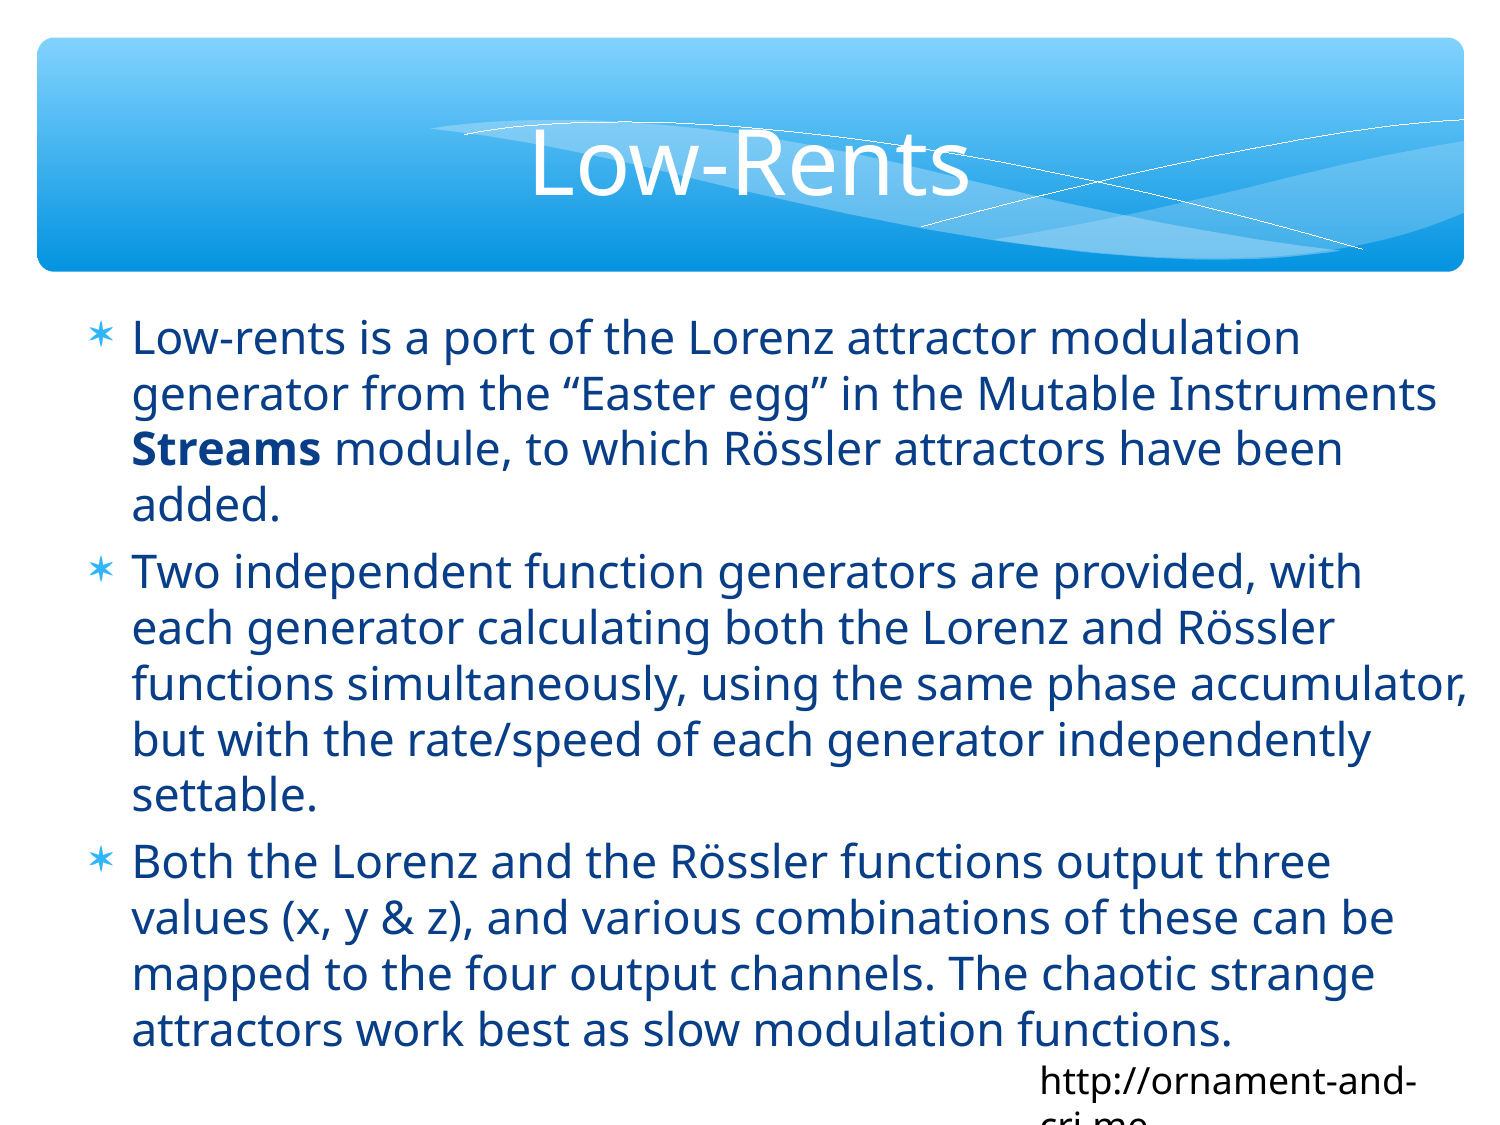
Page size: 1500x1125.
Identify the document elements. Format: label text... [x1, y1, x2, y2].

list Low-rents is a port of the Lorenz attractor modulation generator from the “Easter egg” in the Mutable Instruments Streams module, to which Rössler attractors have been added. Two independent function generators are provided, with each generator calculating both the Lorenz and Rössler functions simultaneously, using the same phase accumulator, but with the rate/speed of each generator independently settable. Both the Lorenz and the Rössler functions output three values (x, y & z), and various combinations of these can be mapped to the four output channels. The chaotic strange attractors work best as slow modulation functions. [75, 299, 1486, 1066]
title Low-Rents [75, 40, 1426, 276]
text_box http://ornament-and-cri.me [1024, 1050, 1486, 1110]
